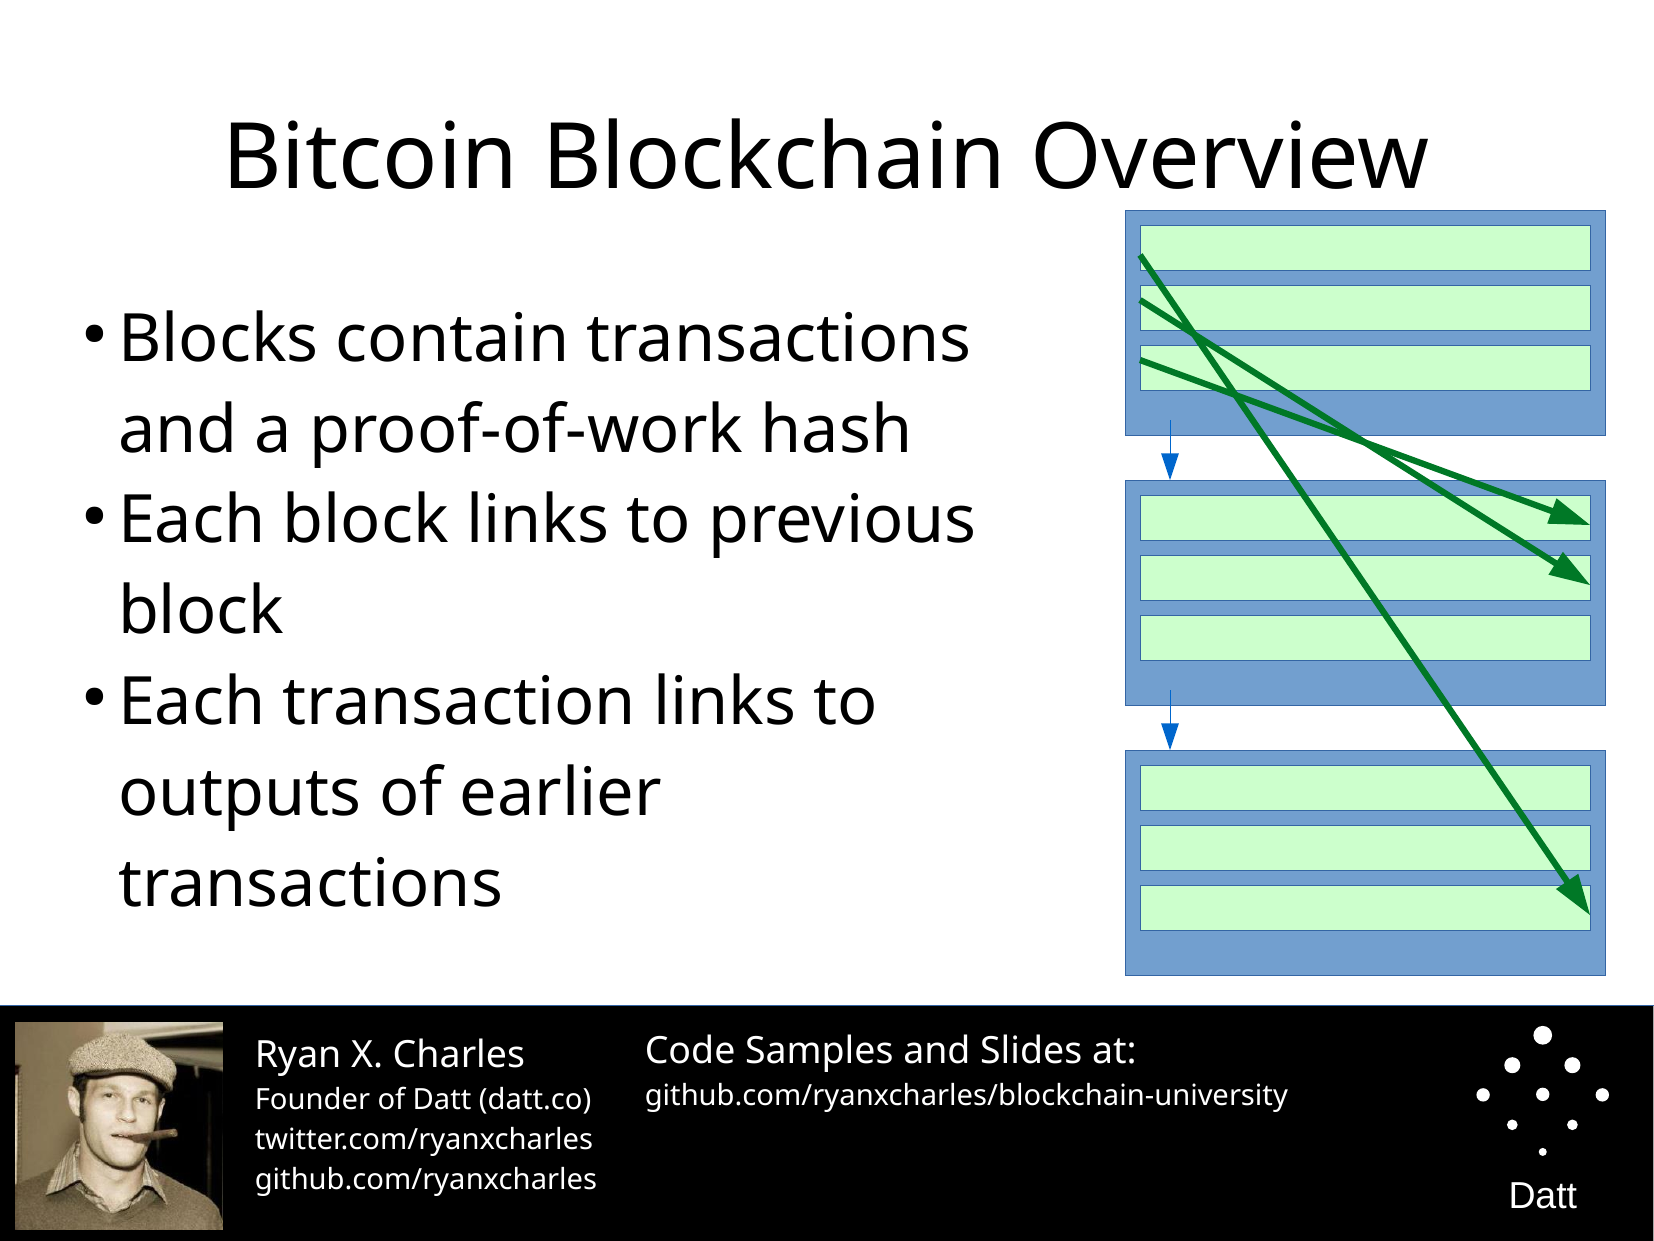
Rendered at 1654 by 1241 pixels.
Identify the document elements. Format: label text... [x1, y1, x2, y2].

title Bitcoin Blockchain Overview [82, 49, 1571, 257]
text_box [1125, 480, 1443, 706]
text_box [1125, 210, 1606, 436]
text_box Code Samples and Slides at: github.com/ryanxcharles/blockchain-university [630, 1015, 1403, 1156]
subtitle Blocks contain transactions and a proof-of-work hash Each block links to previous block Each transaction links to outputs of earlier transactions [82, 290, 1021, 1010]
text_box Datt [1452, 1167, 1633, 1241]
text_box Ryan X. Charles Founder of Datt (datt.co) twitter.com/ryanxcharles github.com/ryanxcharles [240, 1020, 976, 1241]
text_box [1246, 403, 1335, 436]
picture [1475, 1023, 1611, 1159]
text_box [1208, 348, 1329, 425]
text_box [1298, 480, 1606, 706]
text_box [0, 1005, 1654, 1241]
picture [15, 1022, 223, 1231]
text_box [1125, 750, 1606, 976]
